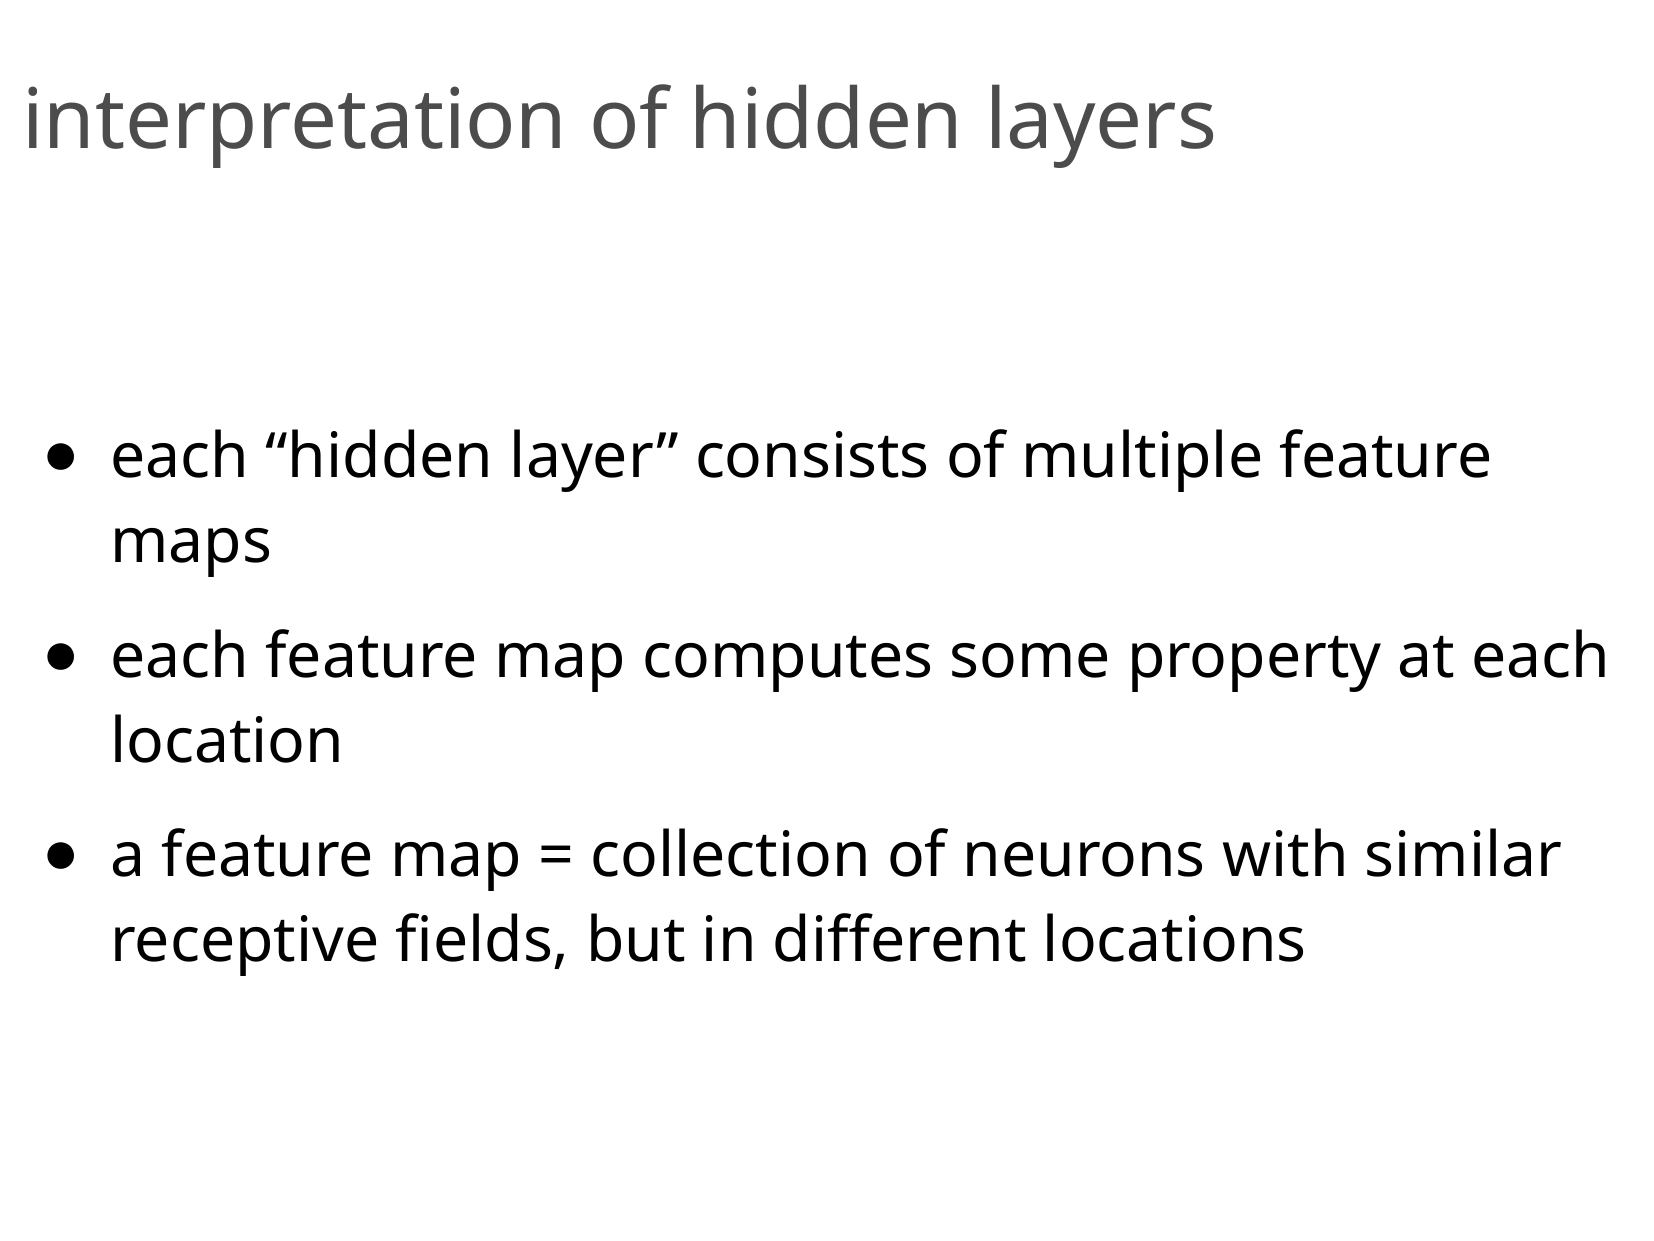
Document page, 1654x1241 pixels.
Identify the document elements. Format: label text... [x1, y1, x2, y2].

list each “hidden layer” consists of multiple feature maps each feature map computes some property at each location a feature map = collection of neurons with similar receptive fields, but in different locations [25, 226, 1654, 1166]
title interpretation of hidden layers [22, 19, 1654, 213]
